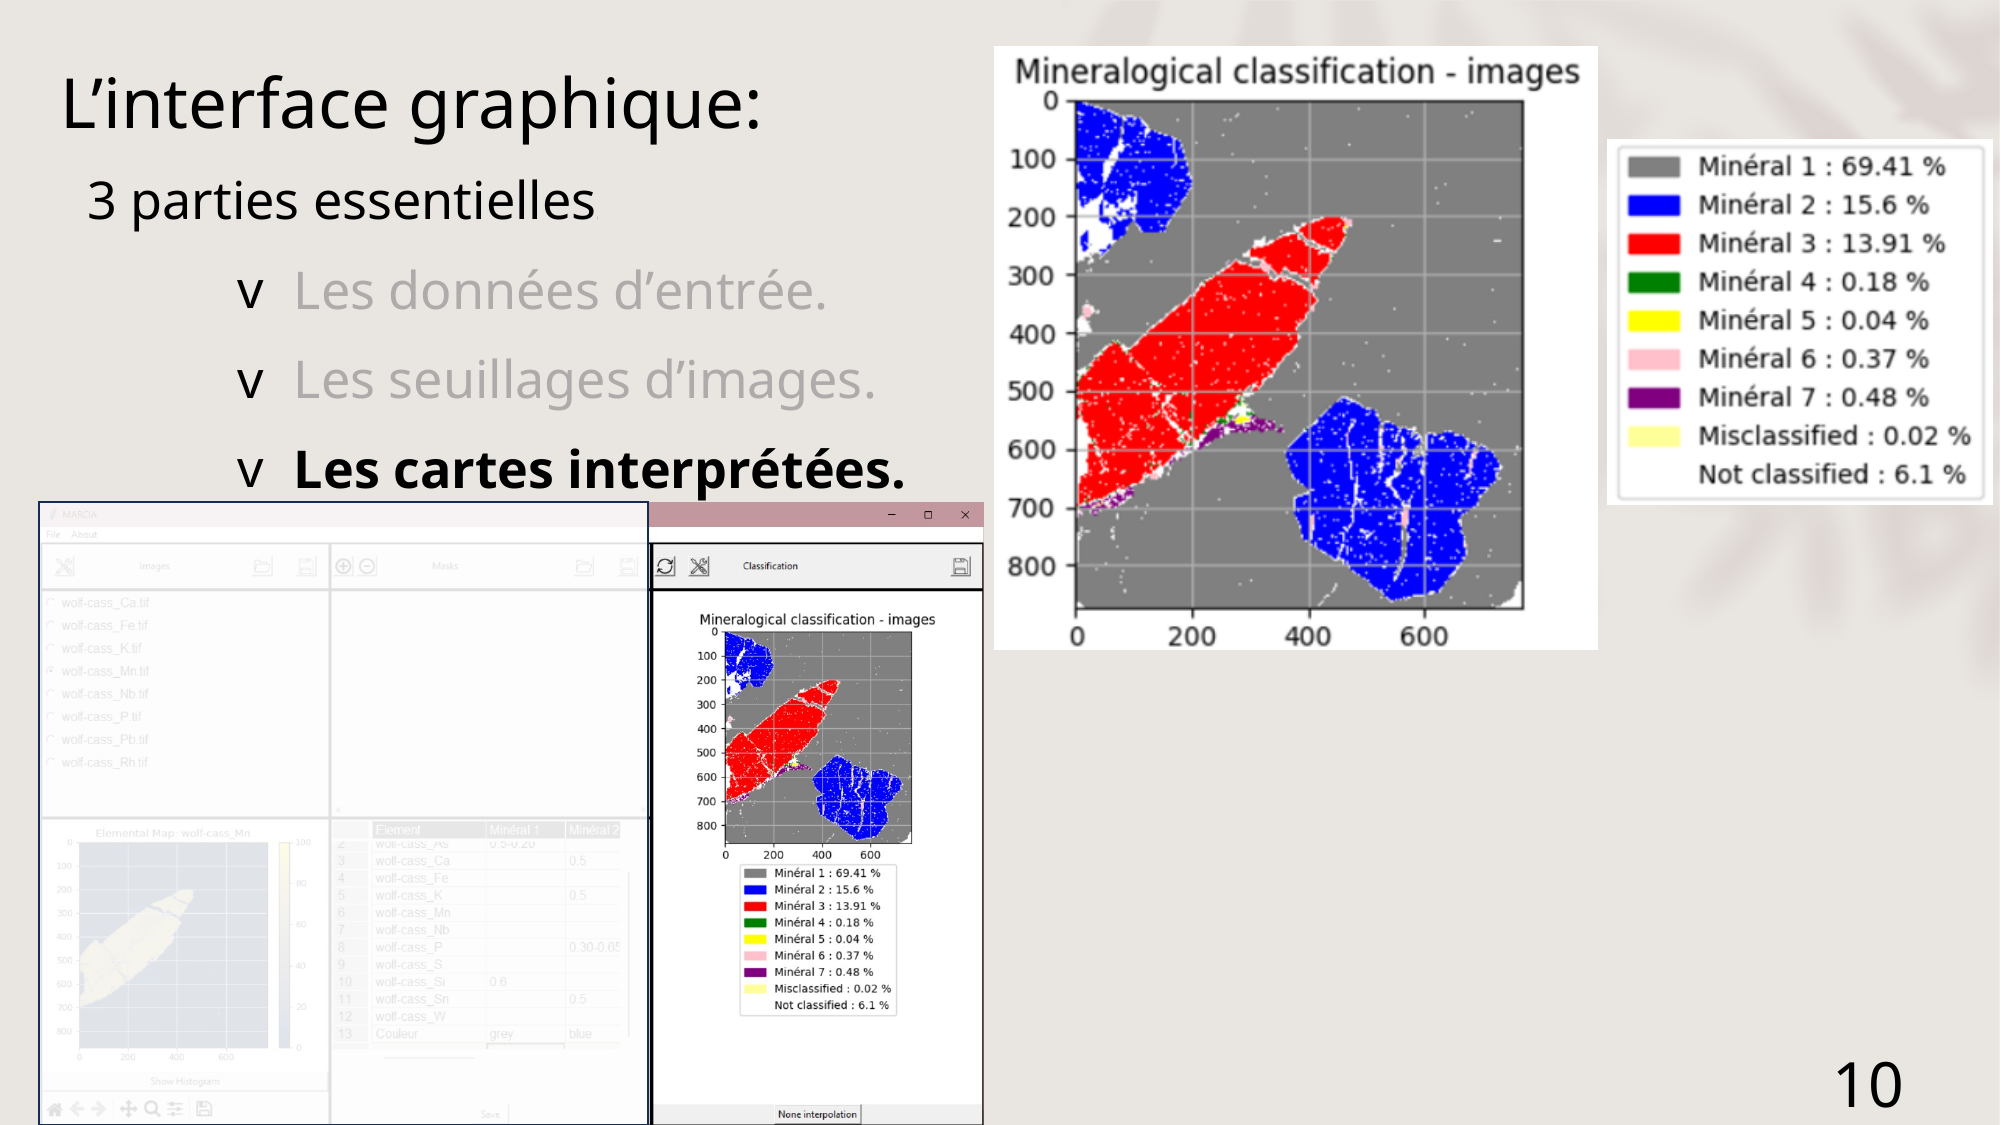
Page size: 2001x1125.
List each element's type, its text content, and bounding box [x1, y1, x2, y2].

picture [648, 502, 984, 1125]
picture [994, 46, 1598, 651]
text_box L’interface graphique: [0, 0, 825, 150]
text_box 3 parties essentielles: Les données d’entrée. Les seuillages d’images. Les cartes interprétées. [72, 166, 994, 619]
text_box [1801, 1037, 1962, 1102]
picture [1607, 139, 1993, 505]
text_box [39, 502, 648, 1125]
